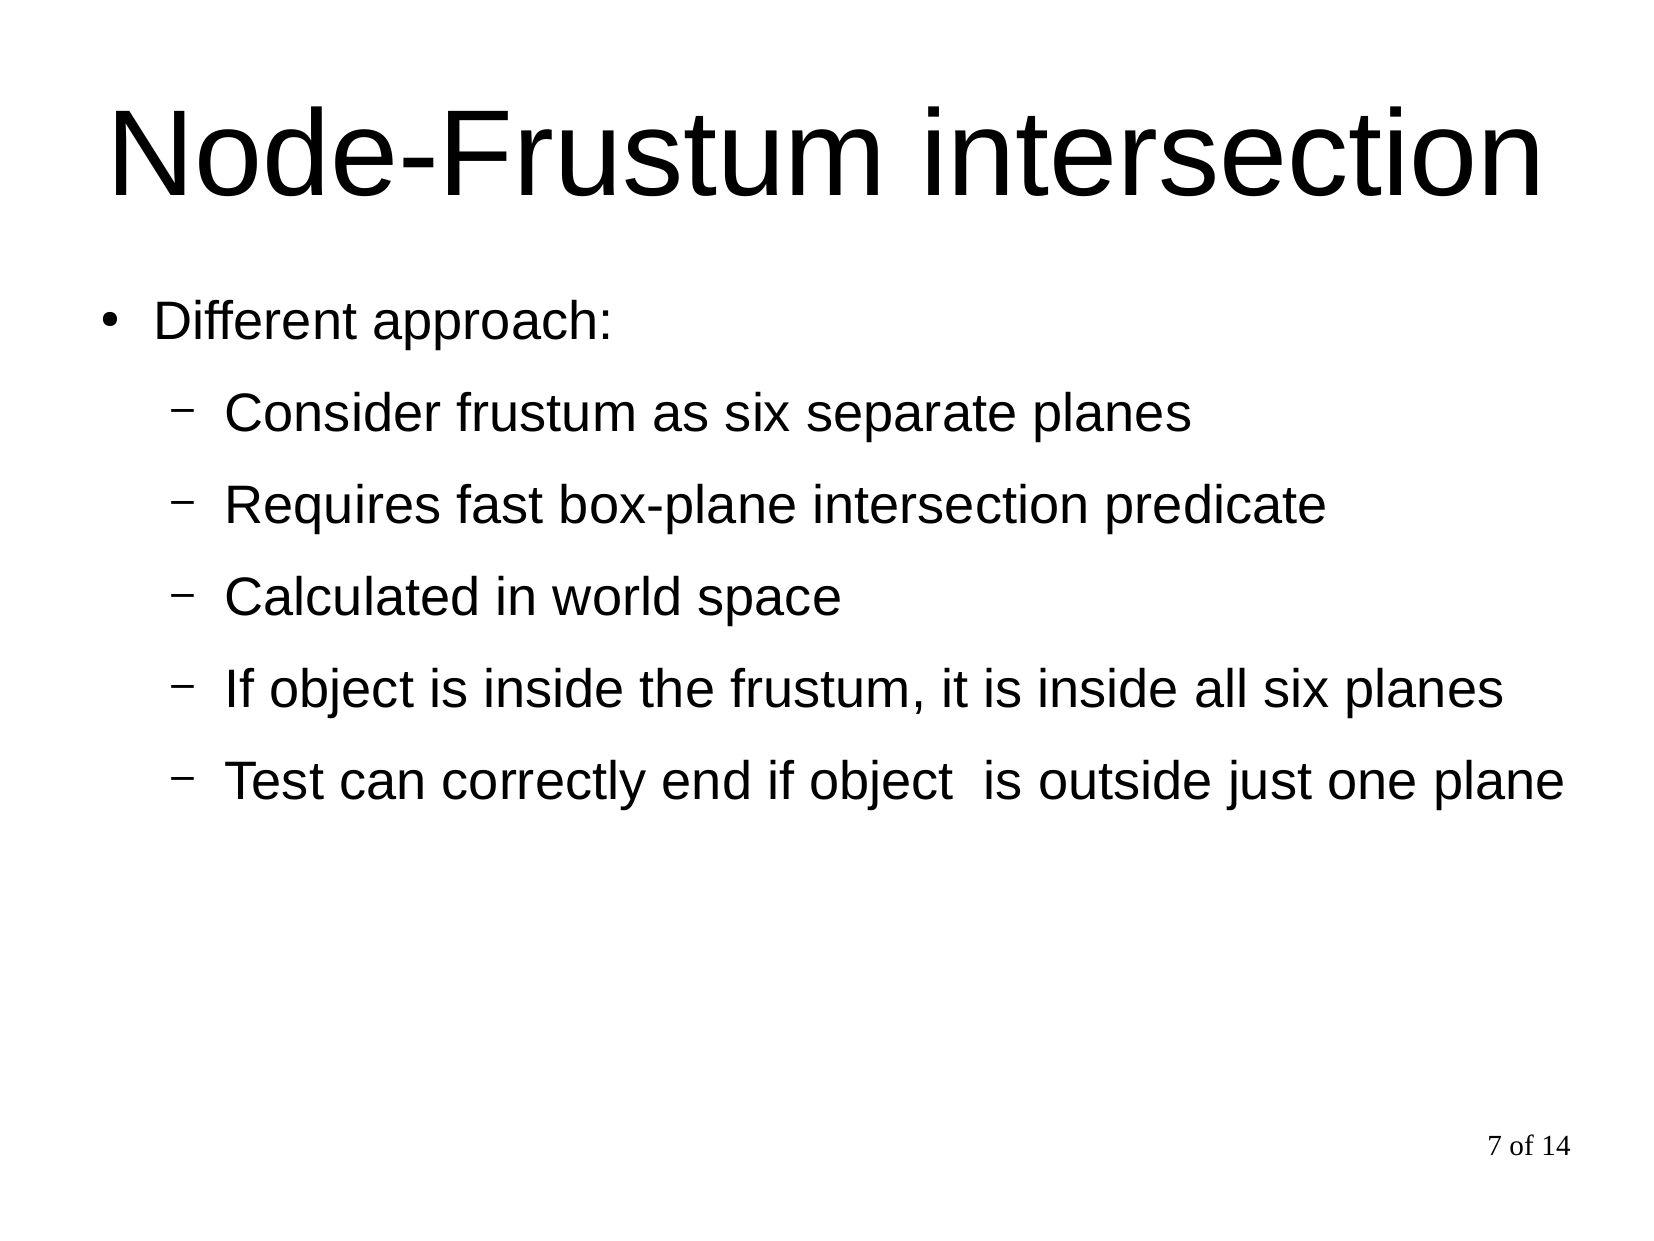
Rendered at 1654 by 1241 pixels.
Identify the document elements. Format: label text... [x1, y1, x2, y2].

list Different approach: Consider frustum as six separate planes Requires fast box-plane intersection predicate Calculated in world space If object is inside the frustum, it is inside all six planes Test can correctly end if object is outside just one plane [82, 290, 1571, 1010]
title Node-Frustum intersection [82, 49, 1571, 257]
